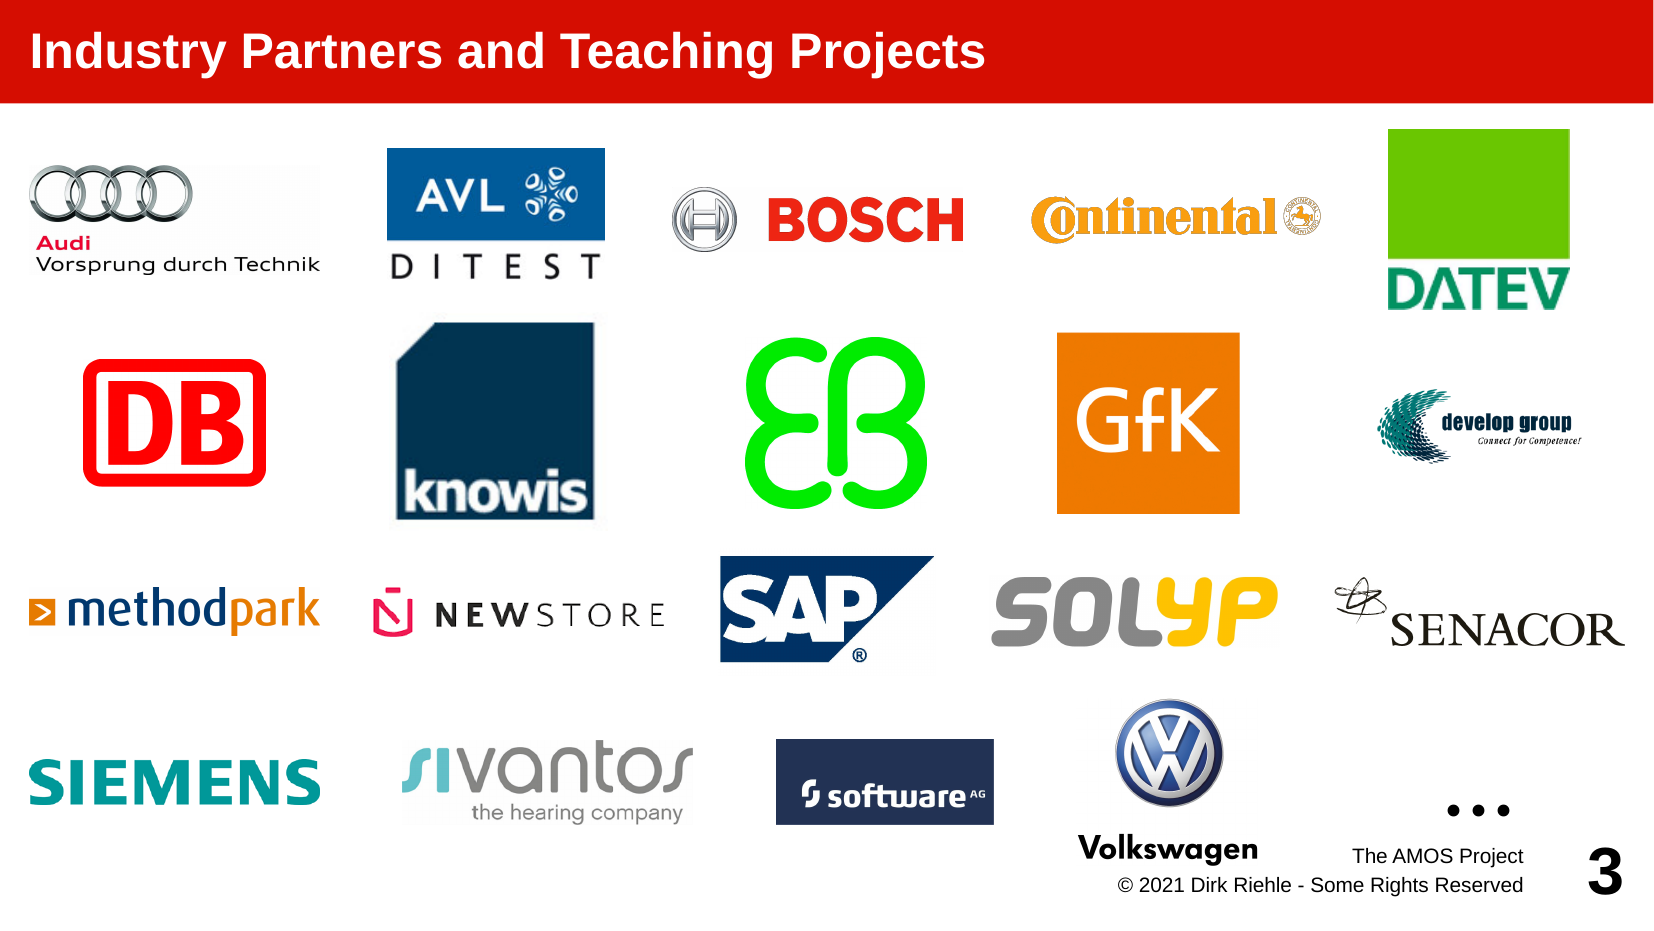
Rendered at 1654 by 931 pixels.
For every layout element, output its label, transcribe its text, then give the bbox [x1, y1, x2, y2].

picture [402, 740, 693, 825]
picture [29, 165, 320, 275]
picture [1057, 332, 1240, 514]
picture [389, 312, 608, 531]
picture [1388, 129, 1570, 310]
picture [29, 759, 320, 806]
text_box ... [1341, 691, 1617, 873]
title Industry Partners and Teaching Projects [0, 0, 1654, 104]
picture [1334, 577, 1625, 646]
picture [989, 575, 1280, 649]
picture [83, 359, 266, 487]
picture [387, 148, 605, 292]
picture [672, 187, 963, 253]
picture [1030, 195, 1321, 244]
picture [776, 739, 994, 826]
picture [718, 548, 936, 676]
picture [1076, 698, 1258, 866]
picture [29, 587, 320, 636]
picture [745, 337, 927, 509]
picture [373, 587, 664, 637]
picture [1370, 371, 1588, 481]
